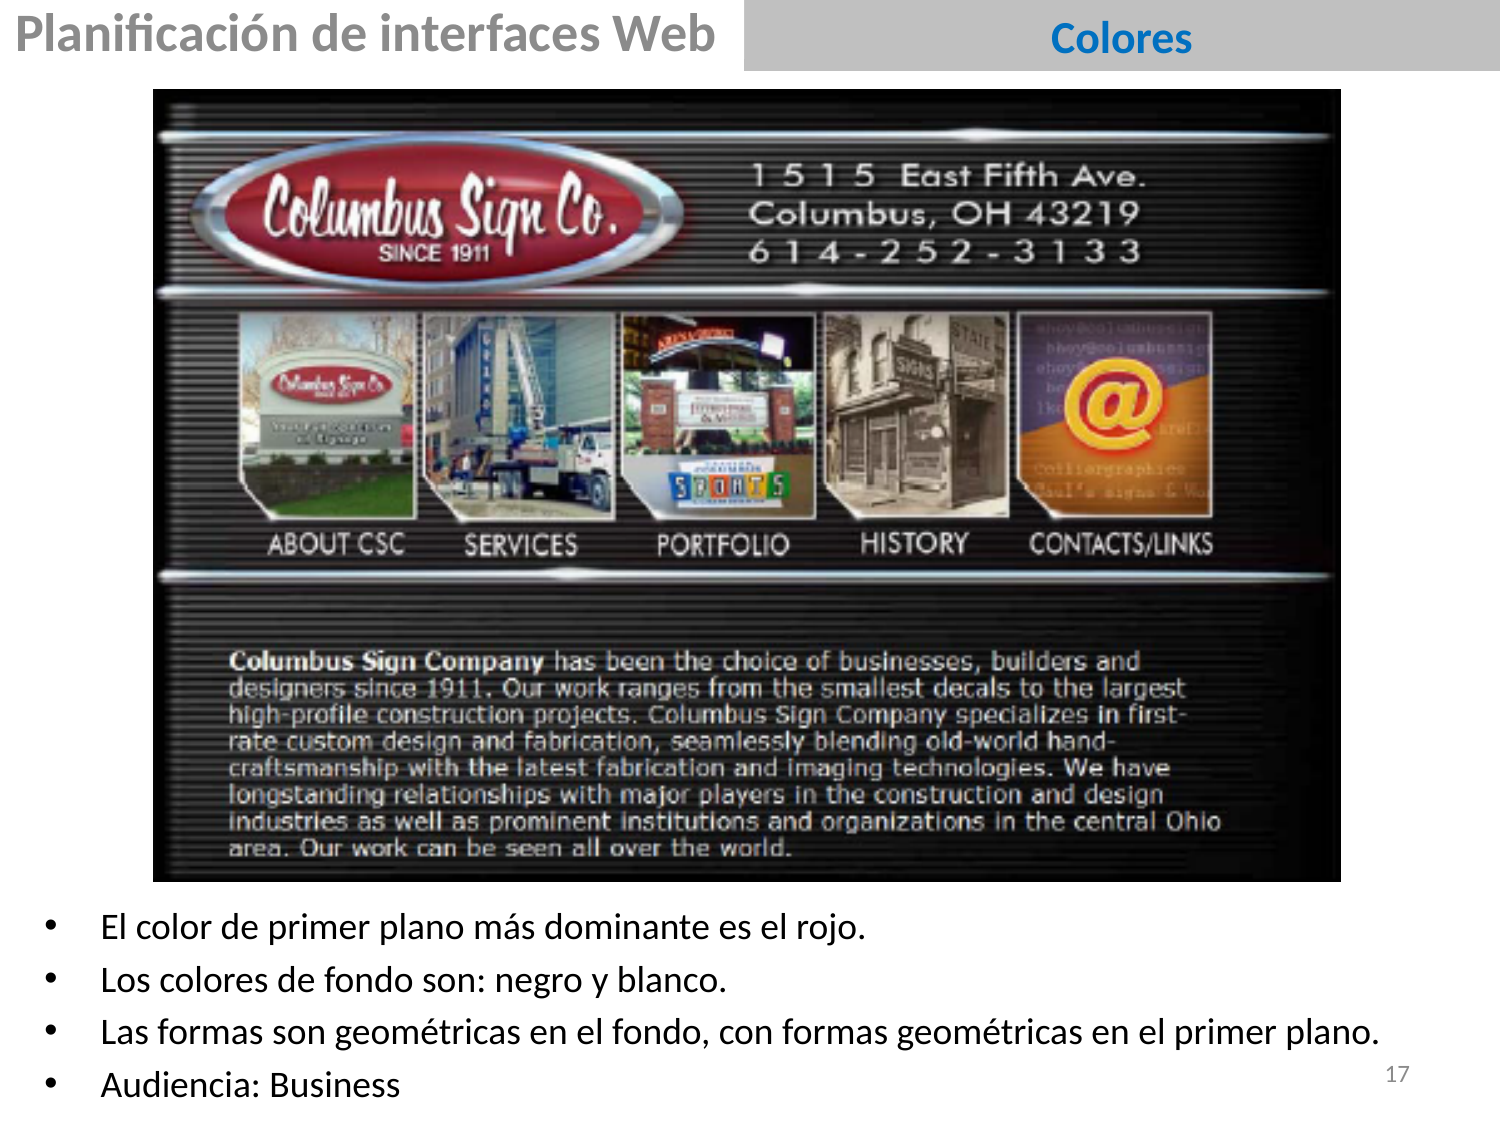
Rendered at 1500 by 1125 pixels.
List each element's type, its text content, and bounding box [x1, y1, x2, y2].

list El color de primer plano más dominante es el rojo. Los colores de fondo son: negro y blanco. Las formas son geométricas en el fondo, con formas geométricas en el primer plano. Audiencia: Business [29, 894, 1447, 1012]
title Planificación de interfaces Web [0, 0, 745, 60]
slide_number <número> [1074, 1042, 1425, 1103]
title Colores [744, 0, 1500, 71]
picture [153, 89, 1341, 882]
